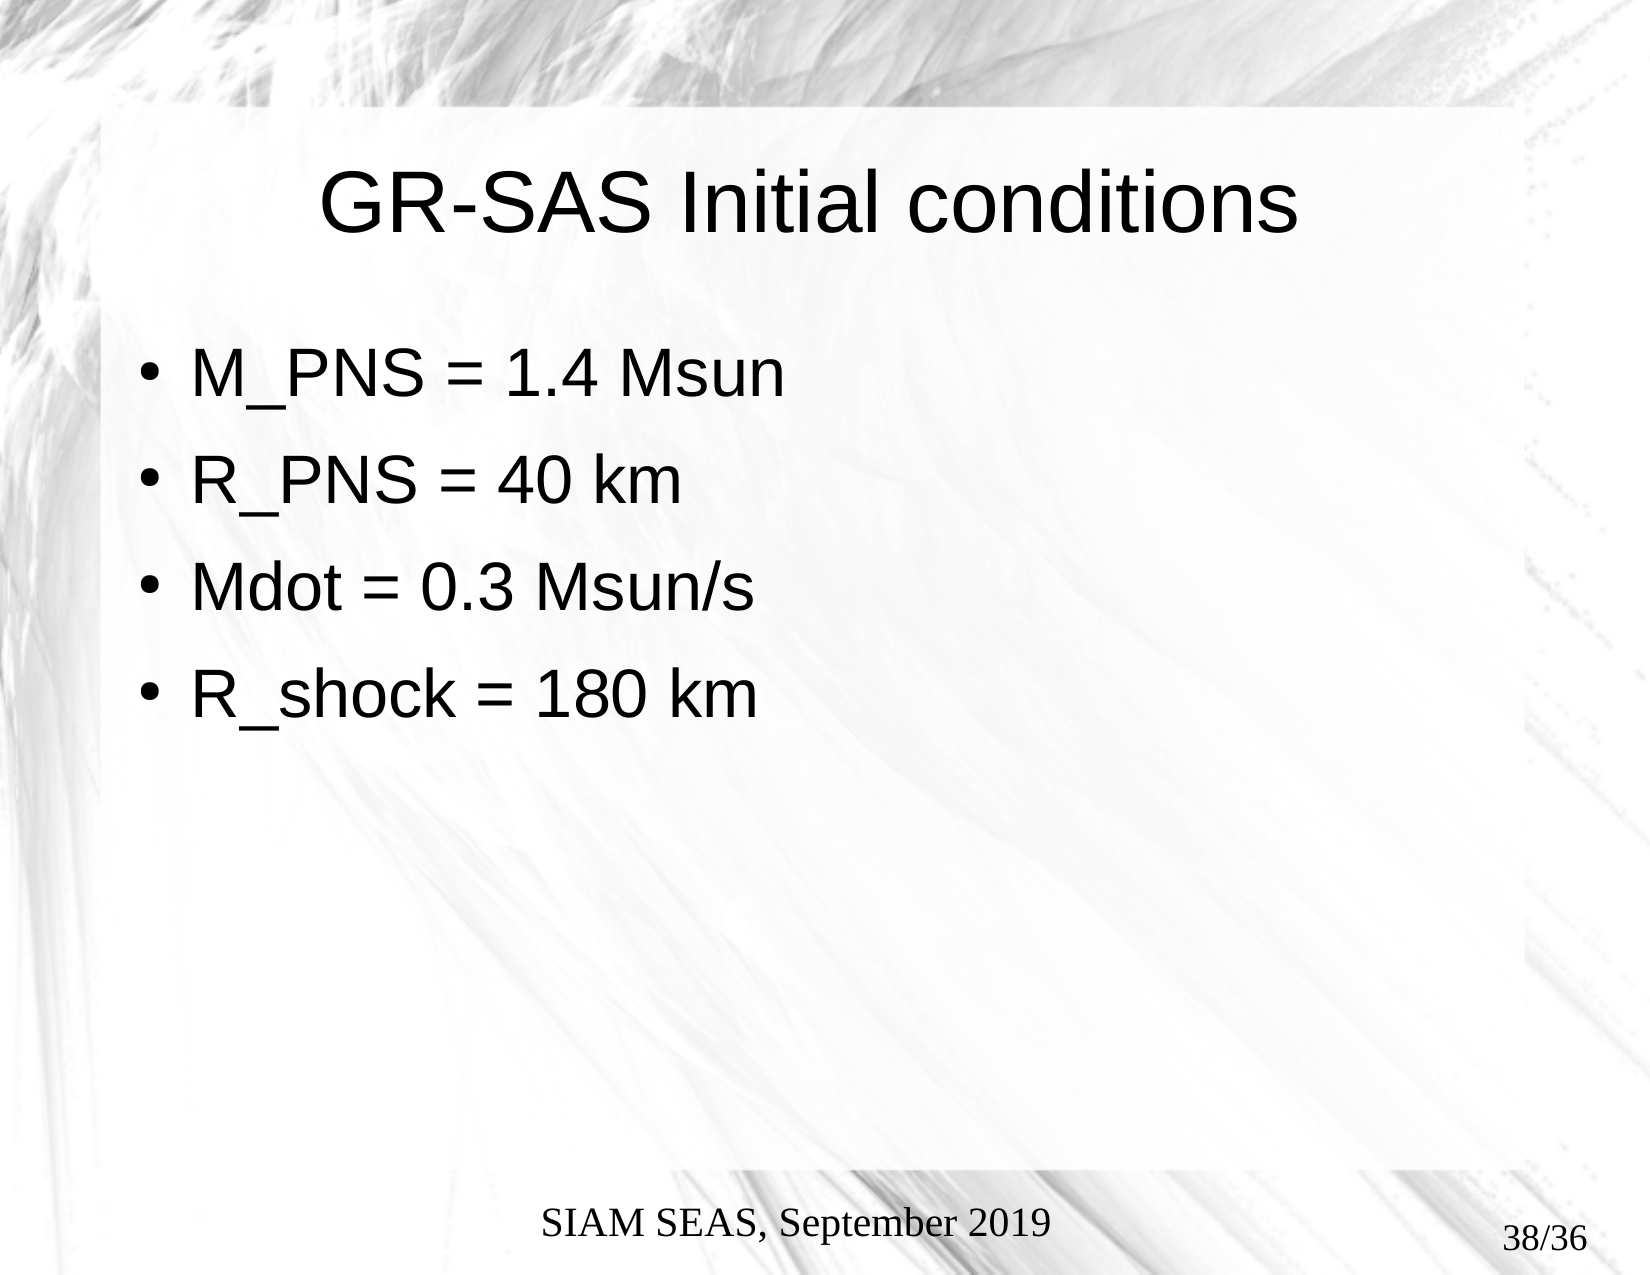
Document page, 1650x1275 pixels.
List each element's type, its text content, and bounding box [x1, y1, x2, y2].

picture [0, 0, 1650, 1275]
title GR-SAS Initial conditions [117, 115, 1503, 288]
list M_PNS = 1.4 Msun R_PNS = 40 km Mdot = 0.3 Msun/s R_shock = 180 km [120, 334, 1501, 1144]
